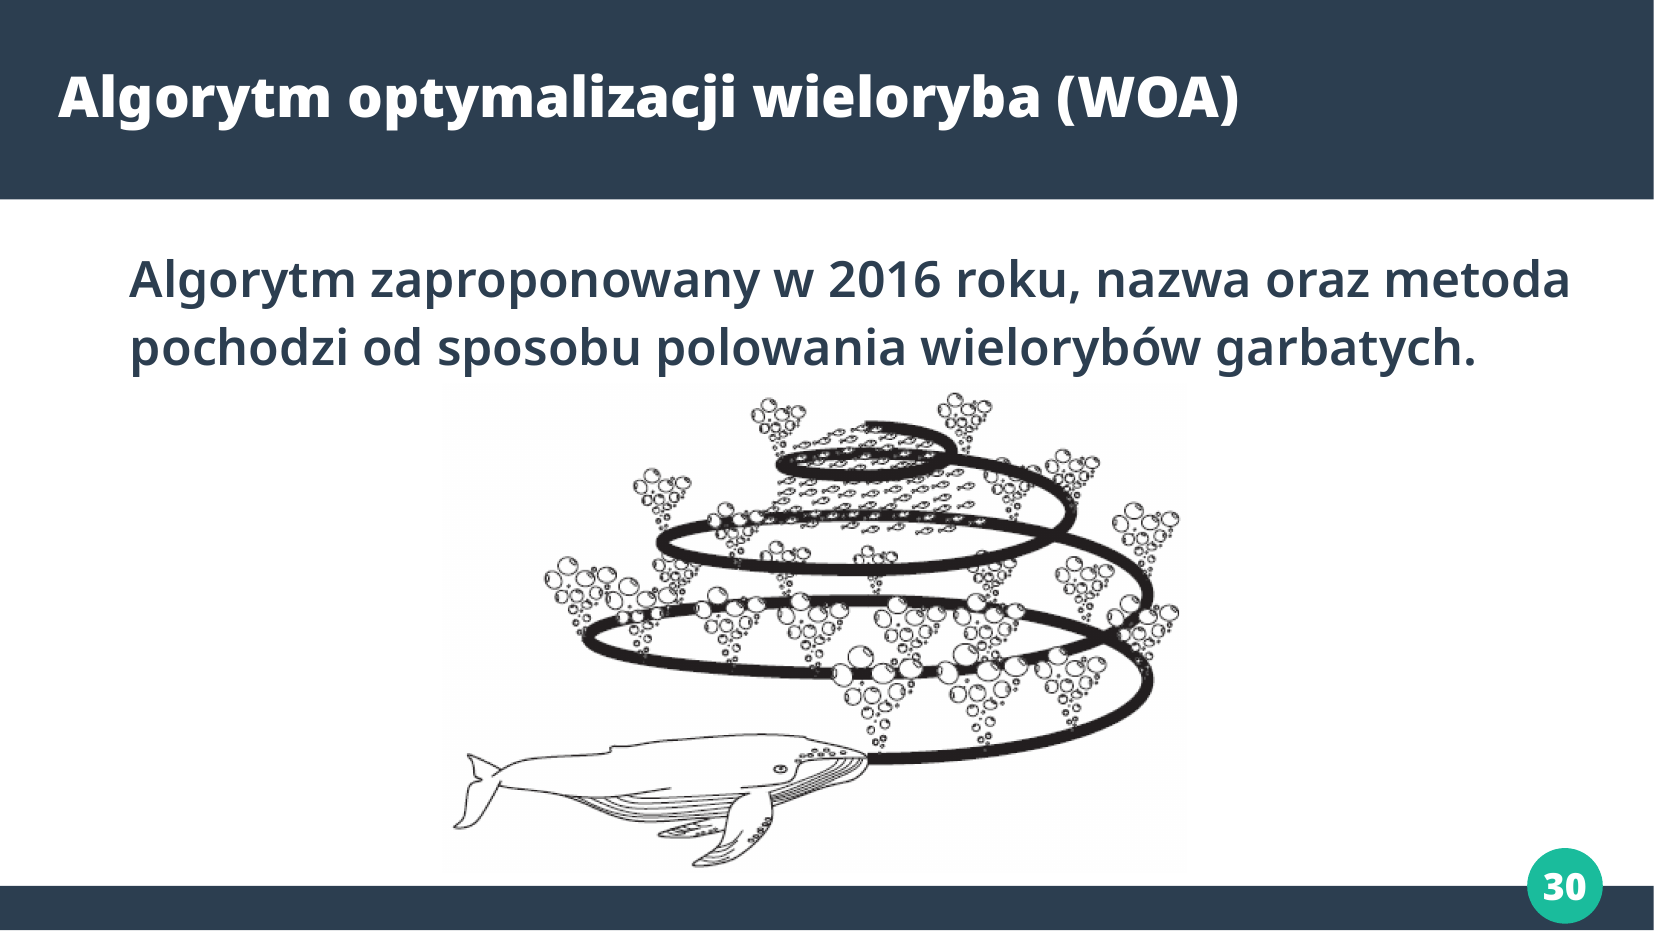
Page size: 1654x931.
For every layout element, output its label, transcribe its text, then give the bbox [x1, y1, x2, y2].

picture [442, 383, 1187, 873]
title Algorytm optymalizacji wieloryba (WOA) [59, 37, 1595, 155]
list Algorytm zaproponowany w 2016 roku, nazwa oraz metoda pochodzi od sposobu polowania wielorybów garbatych. [59, 243, 1595, 864]
